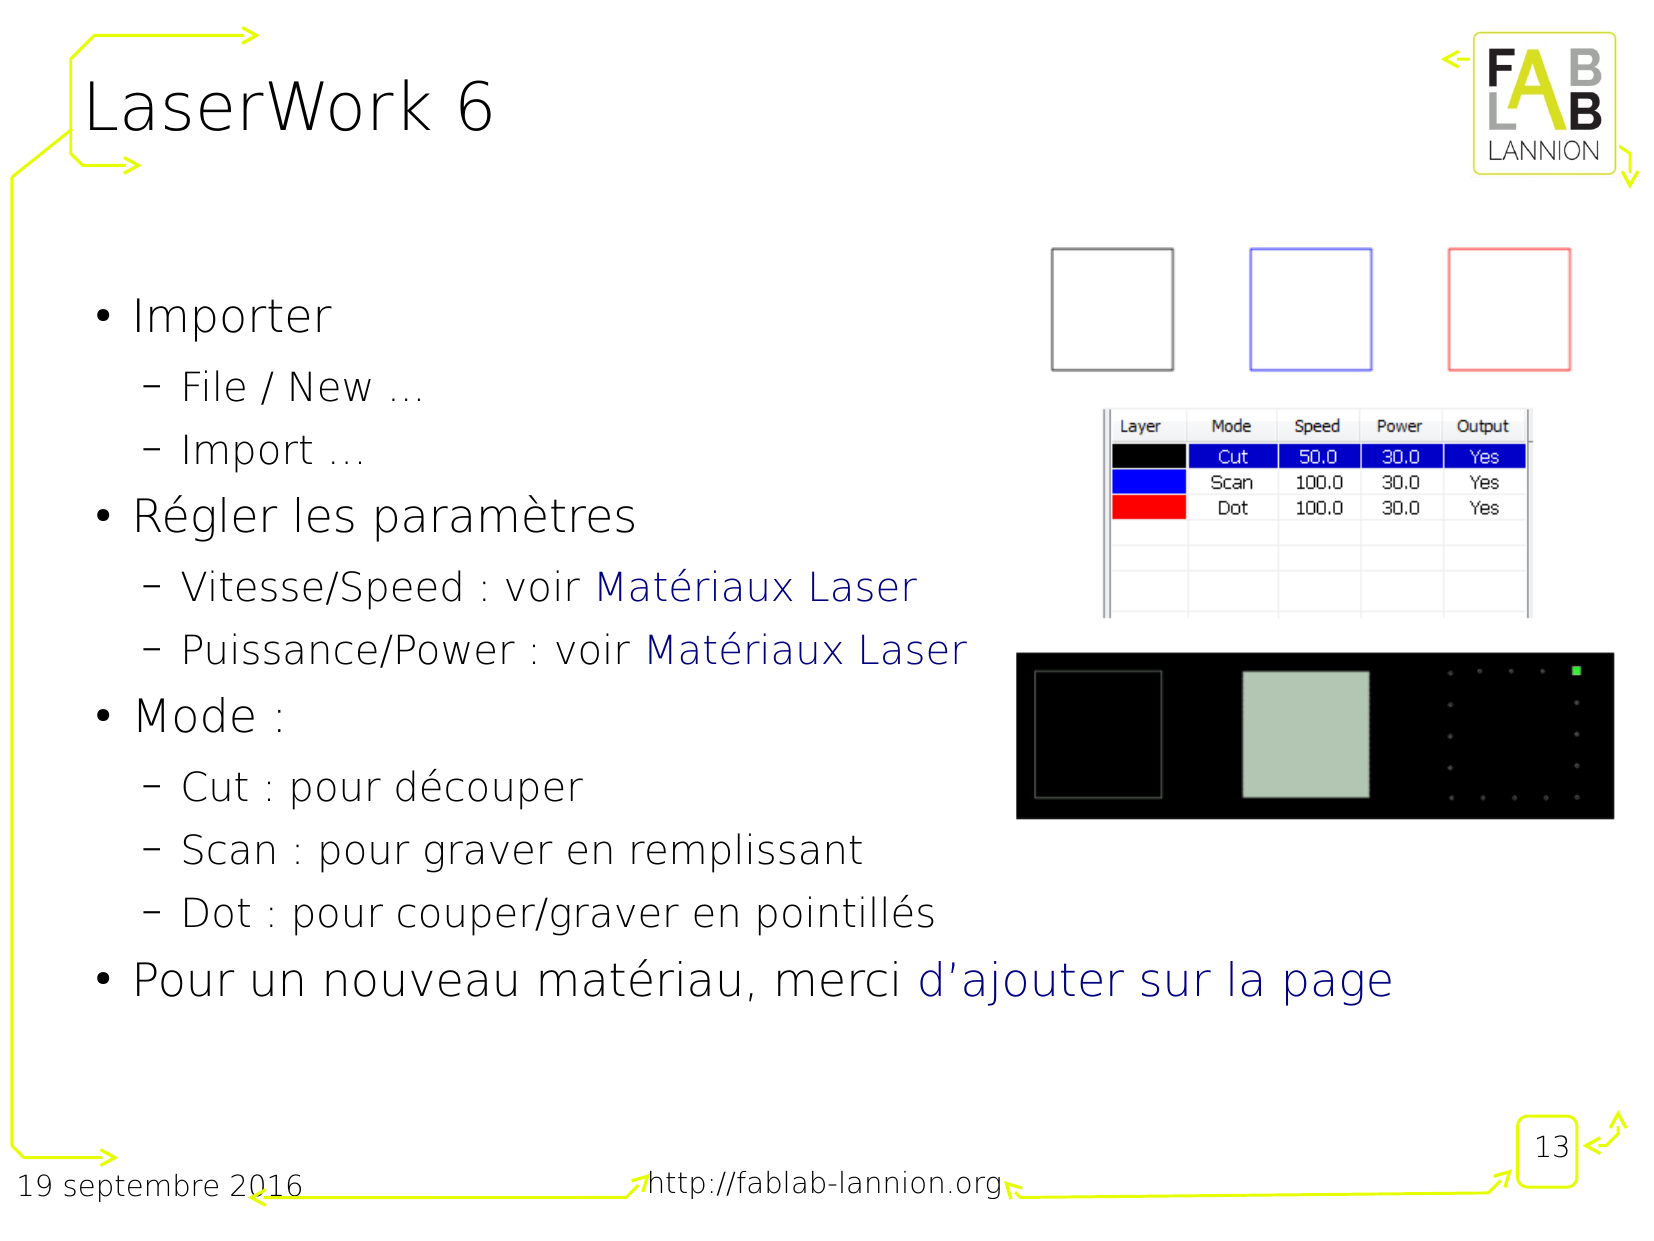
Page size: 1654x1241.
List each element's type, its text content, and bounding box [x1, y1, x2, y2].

picture [1015, 198, 1616, 839]
picture [1470, 29, 1619, 178]
title LaserWork 6 [82, 49, 1441, 166]
list Importer File / New ... Import … Régler les paramètres Vitesse/Speed : voir Matériaux Laser Puissance/Power : voir Matériaux Laser Mode : Cut : pour découper Scan : pour graver en remplissant Dot : pour couper/graver en pointillés Pour un nouveau matériau, merci d’ajouter sur la page [82, 290, 1571, 1010]
